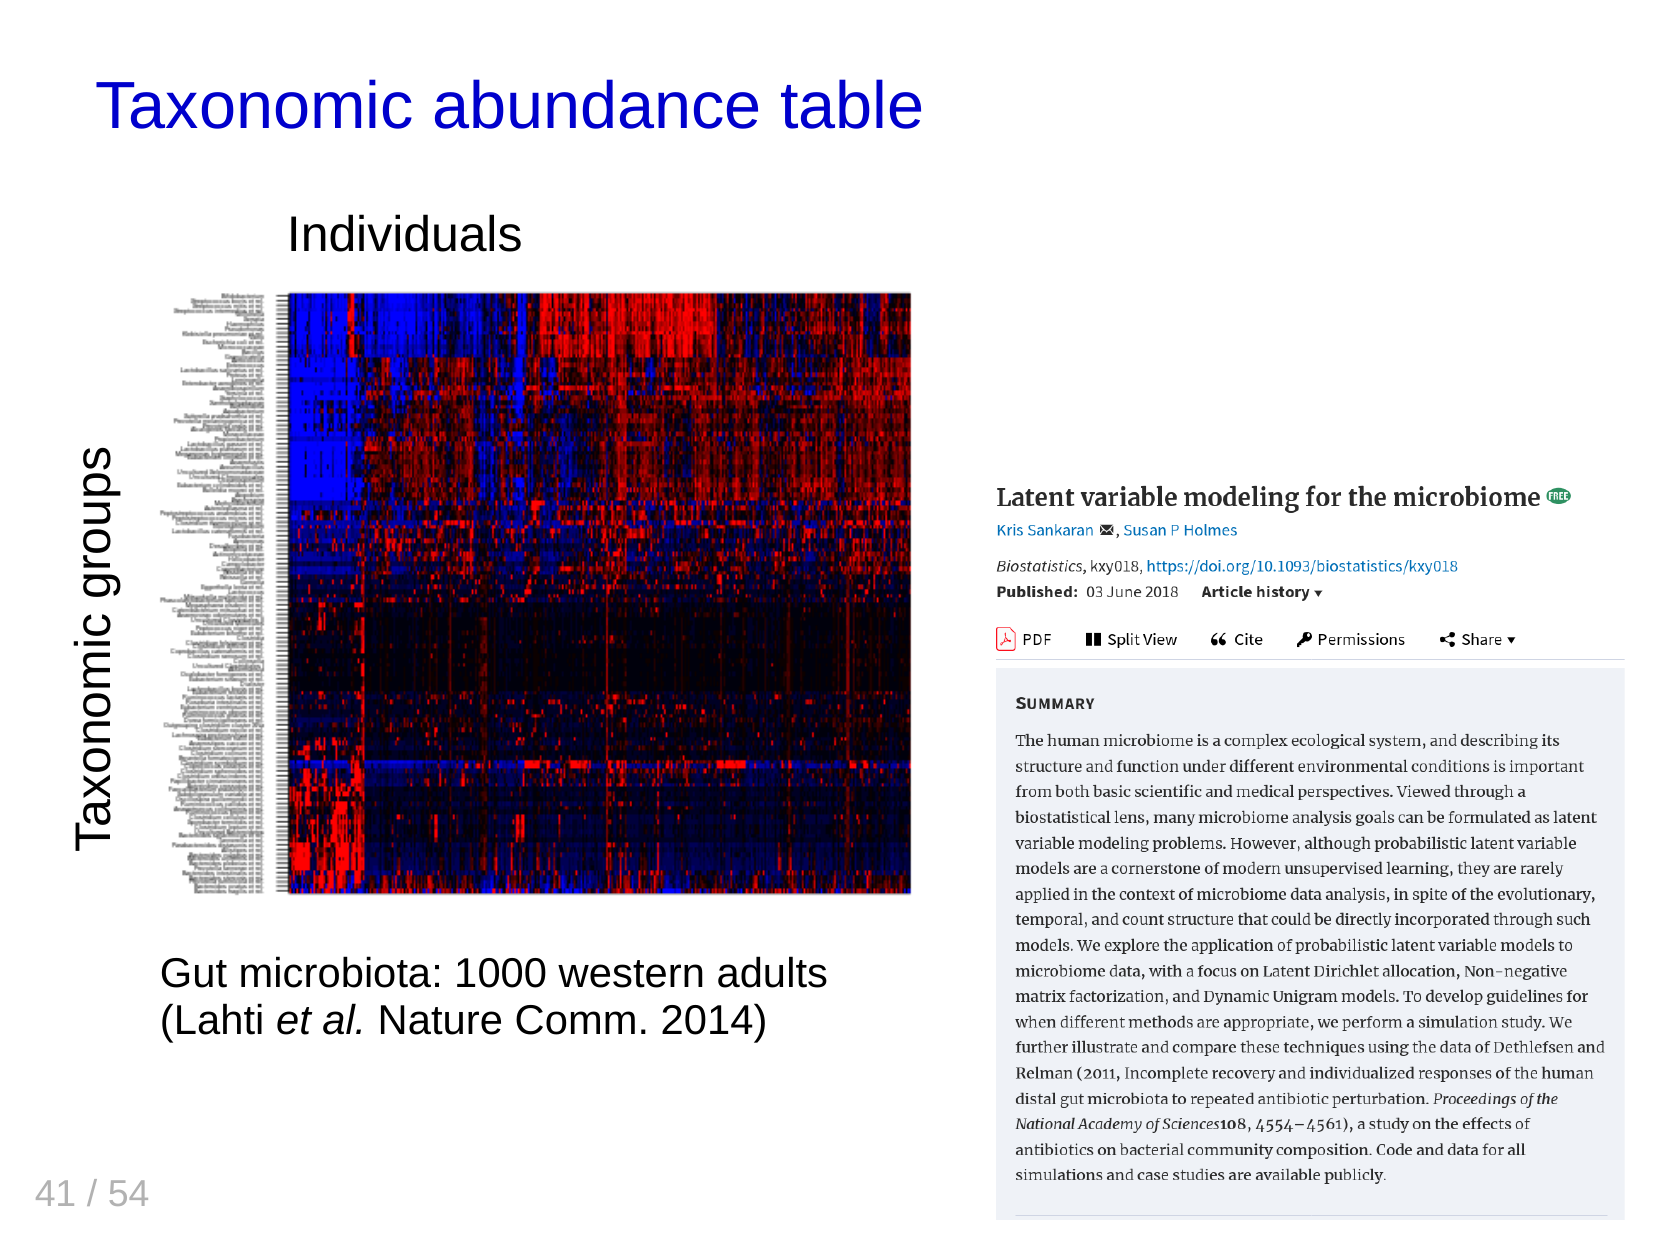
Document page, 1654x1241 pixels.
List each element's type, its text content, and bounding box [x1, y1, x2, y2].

picture [118, 223, 935, 916]
text_box <number> / 54 [20, 1165, 315, 1226]
text_box Gut microbiota: 1000 western adults (Lahti et al. Nature Comm. 2014) [145, 942, 865, 1070]
text_box Taxonomic groups [57, 416, 140, 868]
text_box Taxonomic abundance table [80, 60, 1558, 244]
picture [977, 469, 1625, 1220]
text_box Individuals [272, 199, 668, 271]
